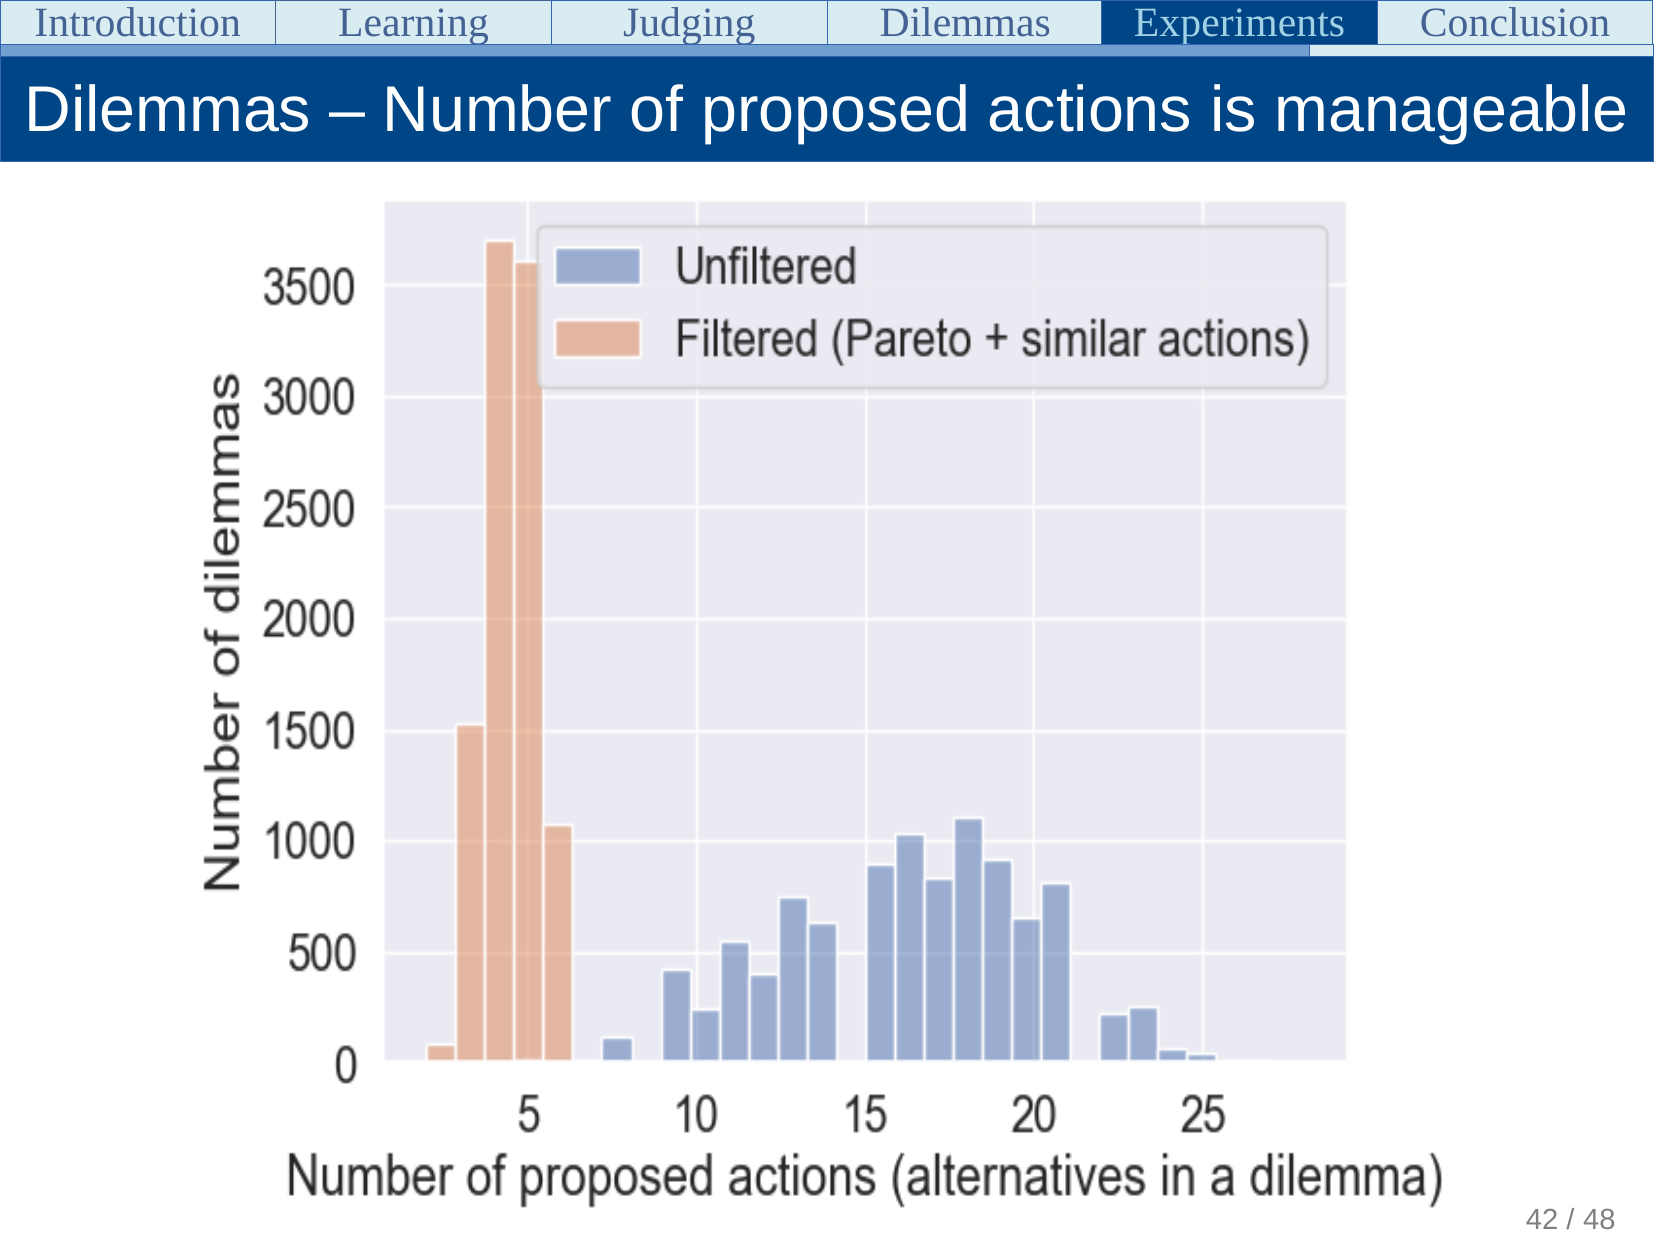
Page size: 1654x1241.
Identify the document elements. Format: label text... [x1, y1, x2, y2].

picture [187, 177, 1463, 1231]
text_box [0, 44, 1310, 57]
title Dilemmas – Number of proposed actions is manageable [0, 56, 1654, 162]
